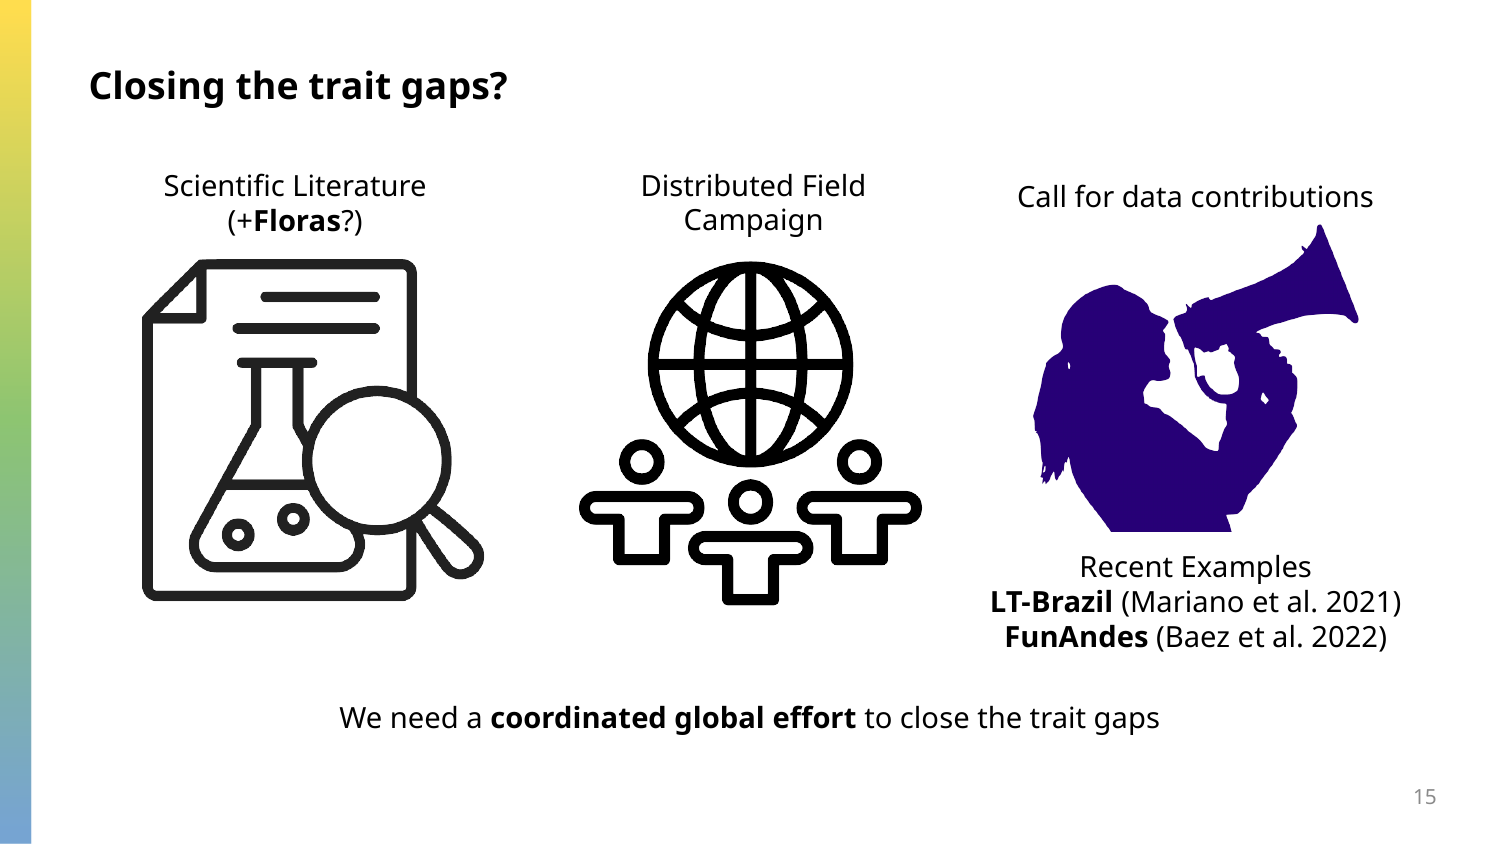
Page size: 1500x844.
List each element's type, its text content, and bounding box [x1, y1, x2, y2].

text_box We need a coordinated global effort to close the trait gaps [95, 673, 1405, 762]
text_box Scientific Literature (+Floras?) [132, 159, 458, 280]
text_box <numéro> [1240, 767, 1437, 813]
text_box Recent Examples LT-Brazil (Mariano et al. 2021) FunAndes (Baez et al. 2022) [944, 540, 1447, 662]
text_box Call for data contributions [989, 171, 1403, 222]
text_box Closing the trait gaps? [88, 61, 1441, 156]
picture [0, 0, 1500, 844]
text_box Distributed Field Campaign [571, 159, 936, 245]
